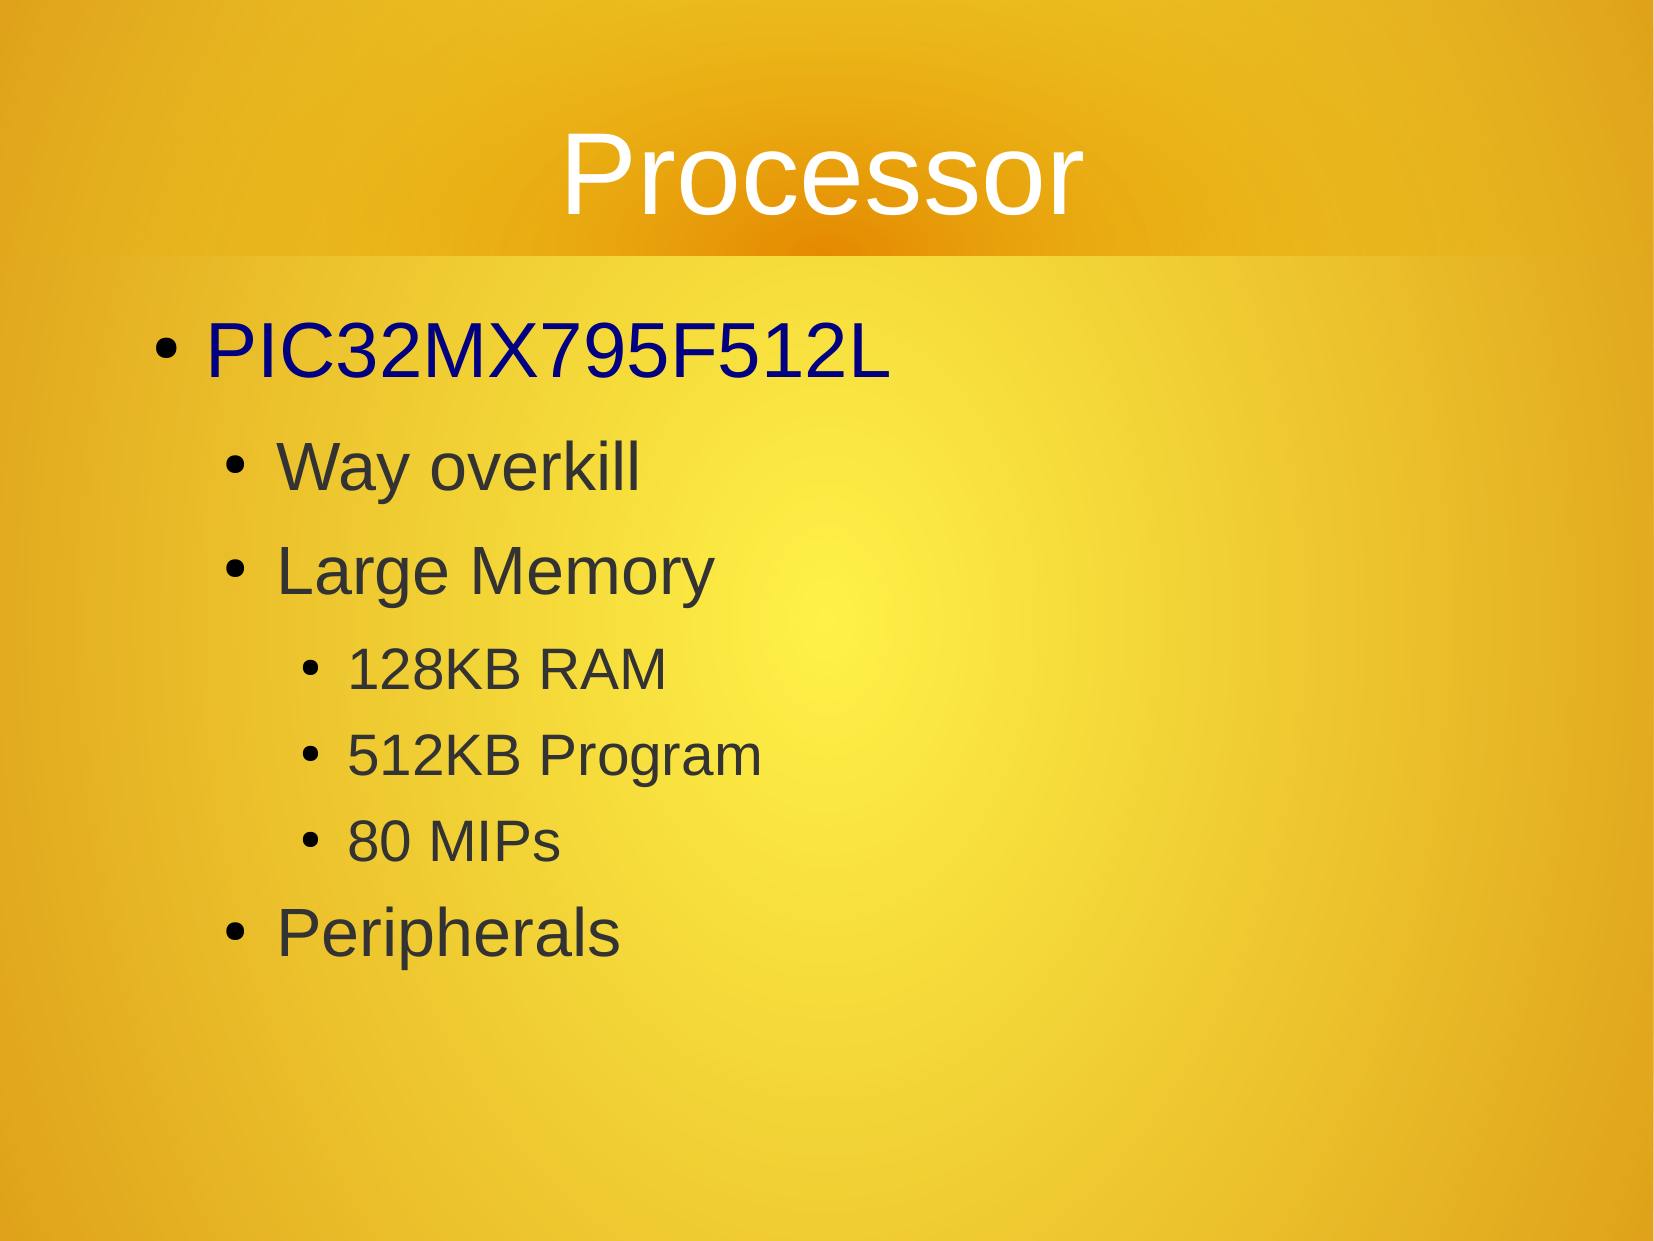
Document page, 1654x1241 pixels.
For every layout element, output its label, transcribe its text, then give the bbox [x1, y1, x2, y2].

list PIC32MX795F512L Way overkill Large Memory 128KB RAM 512KB Program 80 MIPs Peripherals [134, 306, 1519, 1036]
title Processor [78, 70, 1567, 278]
